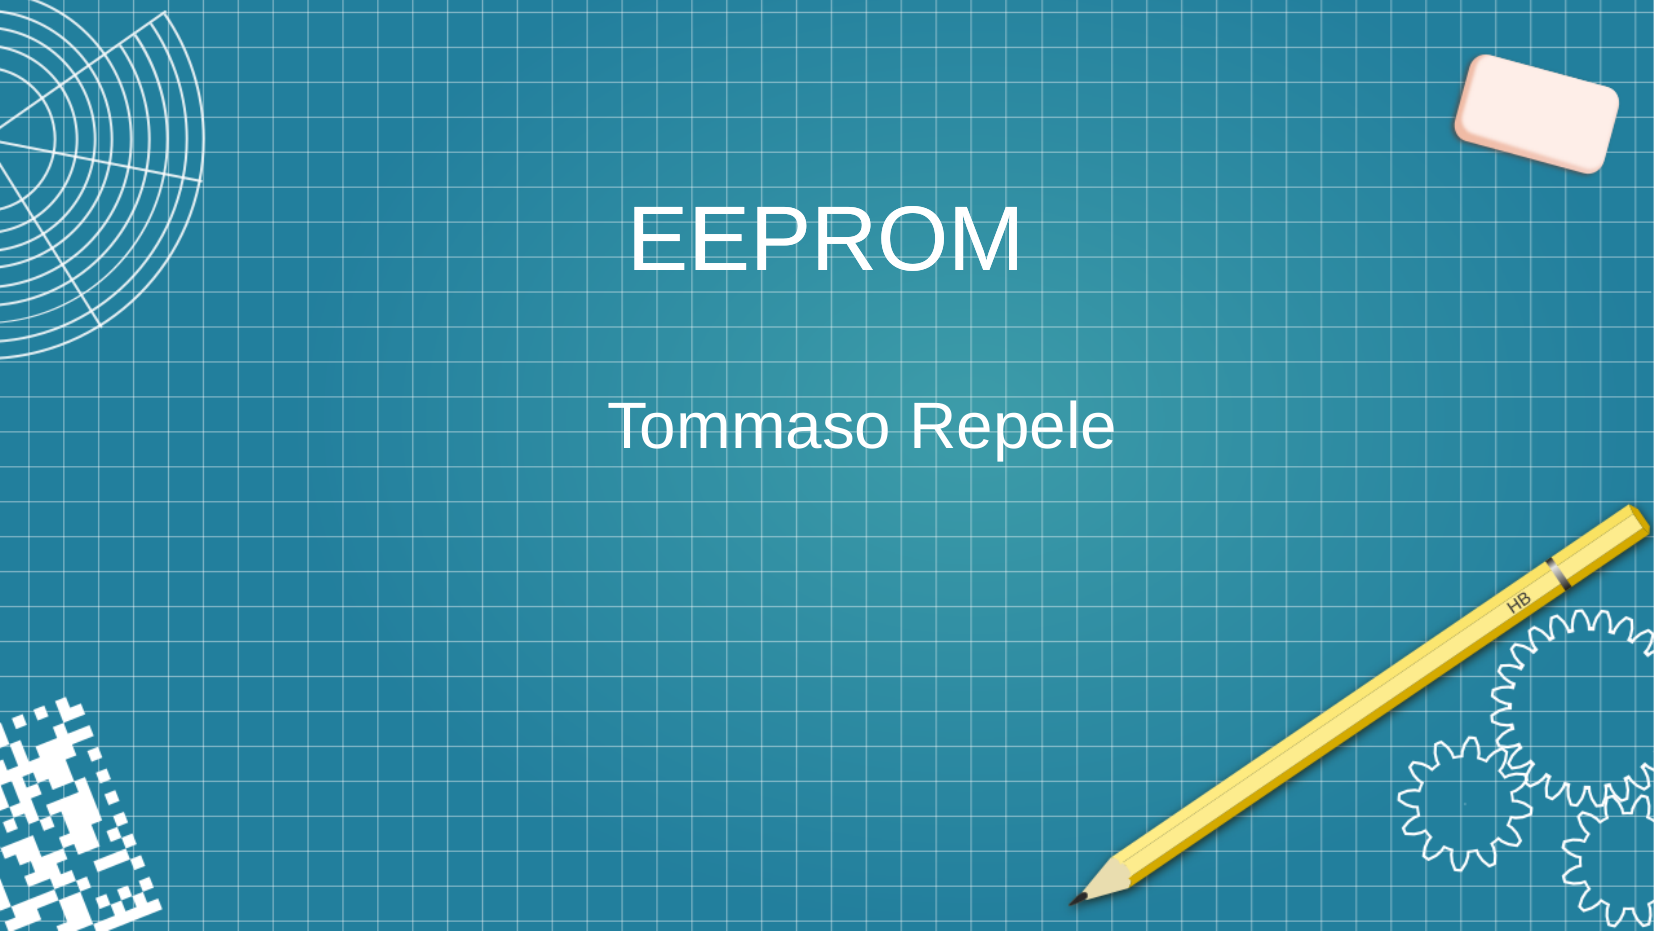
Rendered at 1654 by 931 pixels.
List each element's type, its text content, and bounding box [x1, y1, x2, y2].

list Tommaso Repele [82, 389, 1571, 842]
picture [0, 0, 1654, 931]
title EEPROM [82, 132, 1571, 346]
